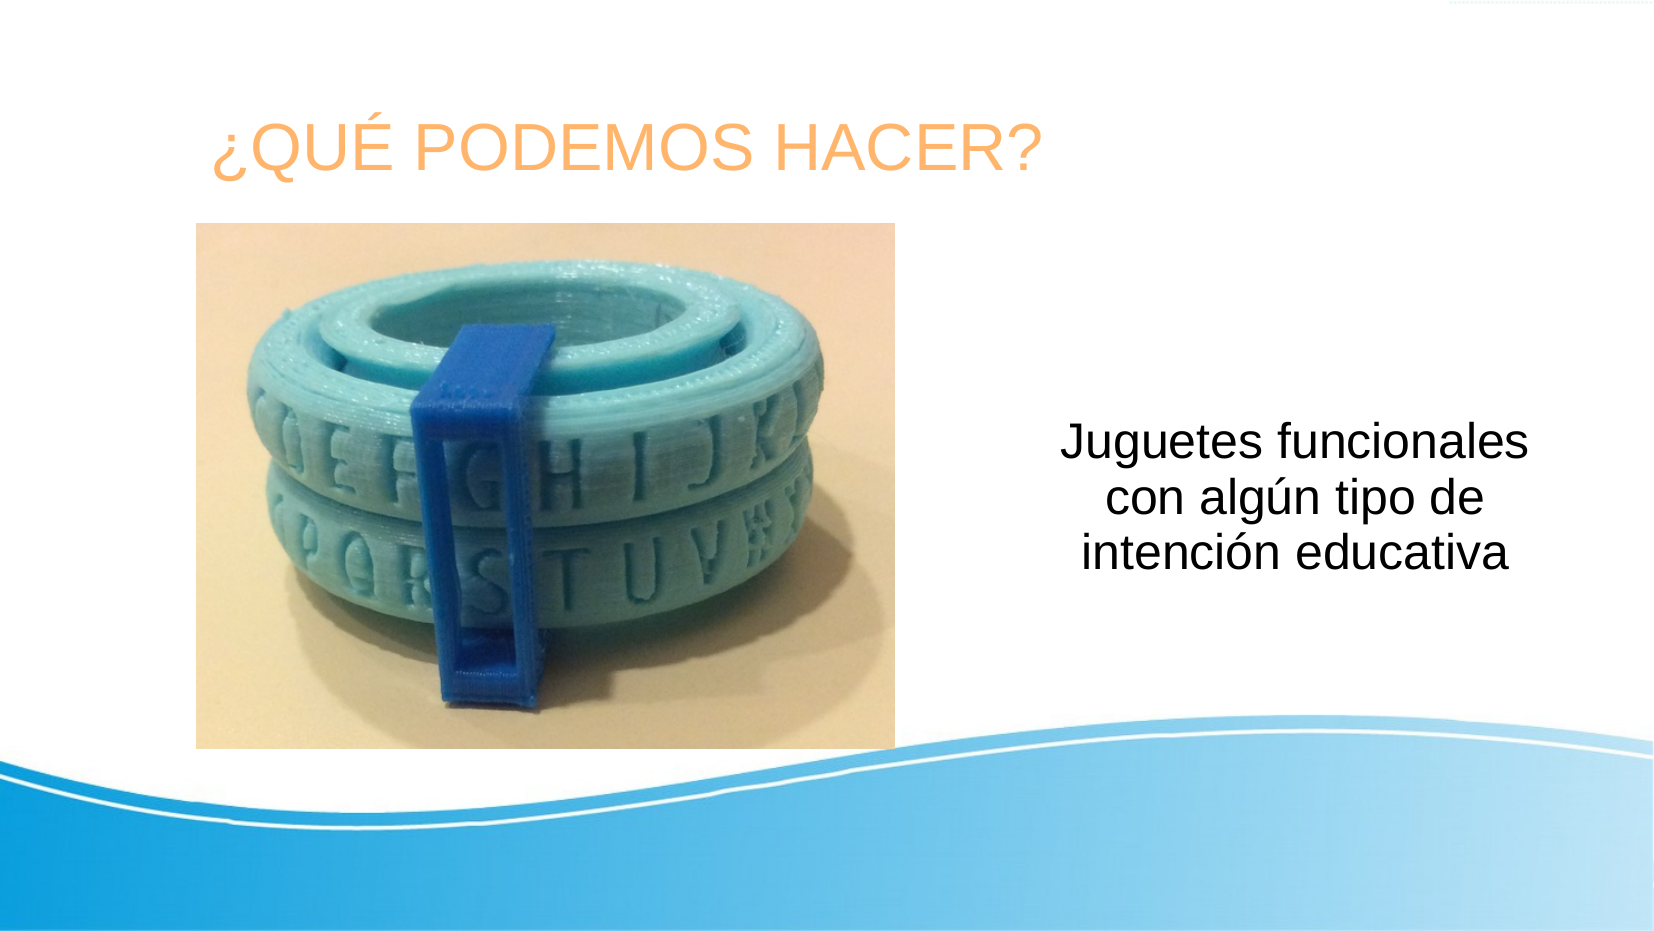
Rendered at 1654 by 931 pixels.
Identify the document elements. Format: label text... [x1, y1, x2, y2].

text_box ¿QUÉ PODEMOS HACER? [195, 102, 1485, 193]
subtitle Juguetes funcionales con algún tipo de intención educativa [1001, 217, 1554, 832]
picture [0, 0, 1654, 931]
